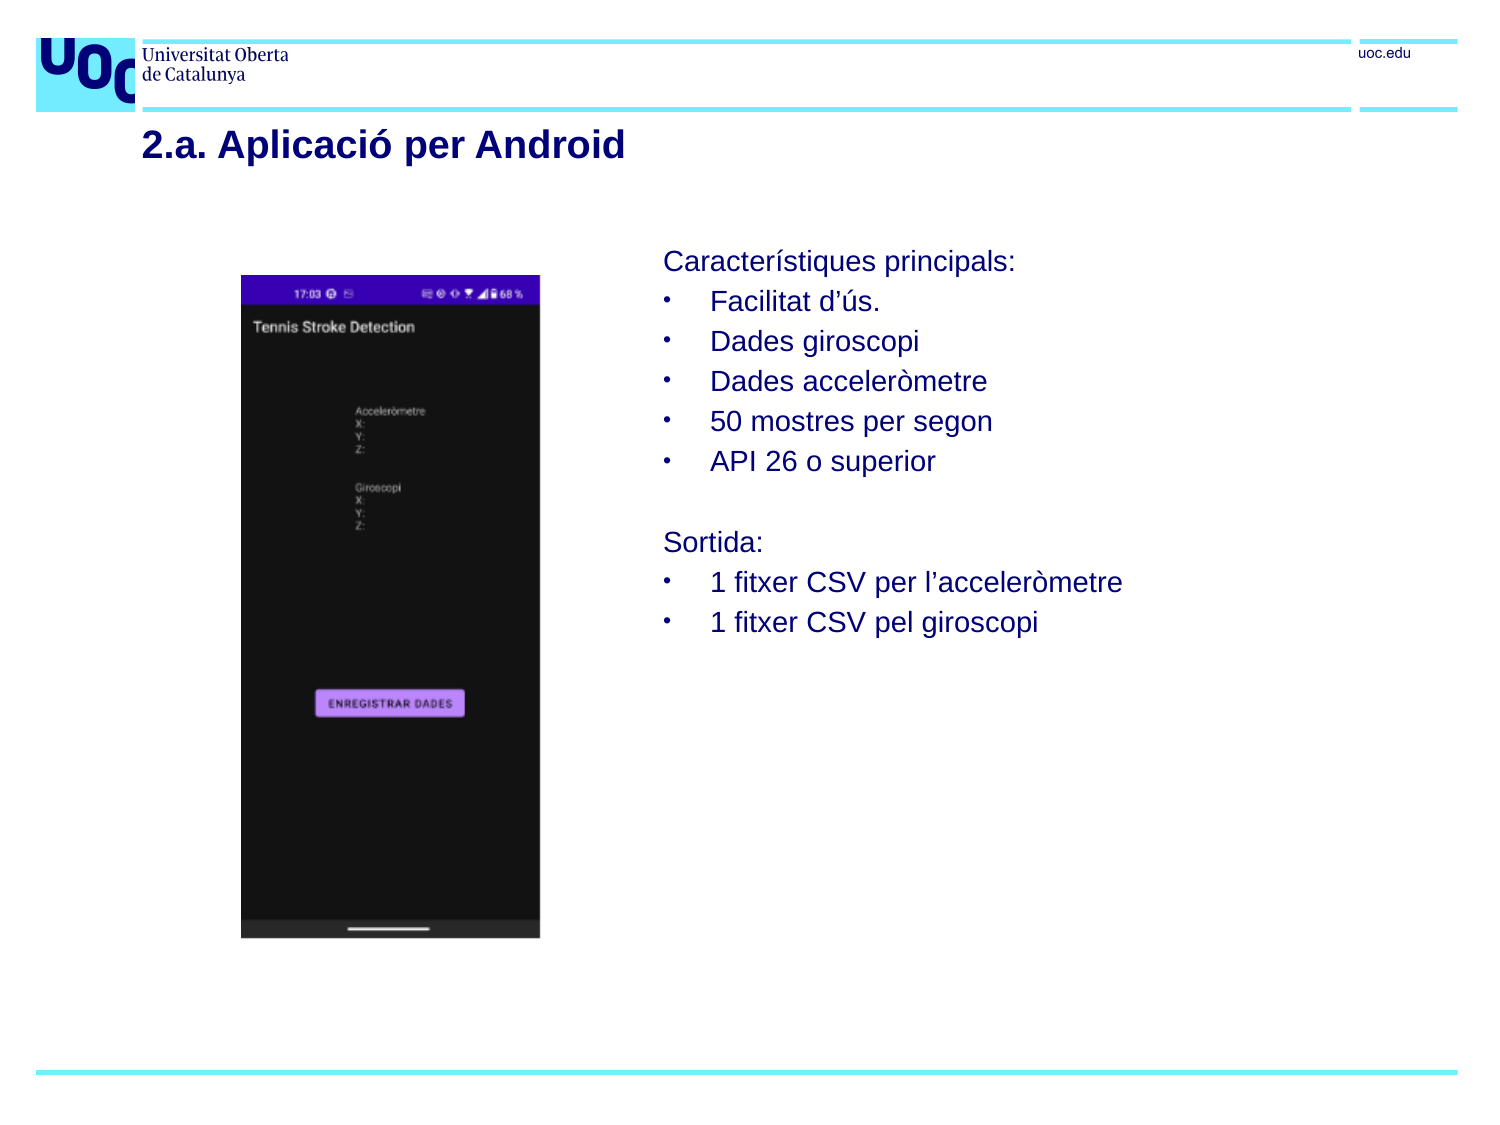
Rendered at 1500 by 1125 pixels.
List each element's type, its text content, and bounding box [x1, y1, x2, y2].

picture [1359, 47, 1410, 58]
picture [241, 275, 545, 940]
picture [36, 38, 135, 112]
title 2.a. Aplicació per Android [126, 104, 1353, 276]
picture [142, 47, 254, 84]
text_box Característiques principals: Facilitat d’ús. Dades giroscopi Dades acceleròmetre 50 mostres per segon API 26 o superior Sortida: 1 fitxer CSV per l’acceleròmetre 1 fitxer CSV pel giroscopi [648, 221, 1170, 924]
